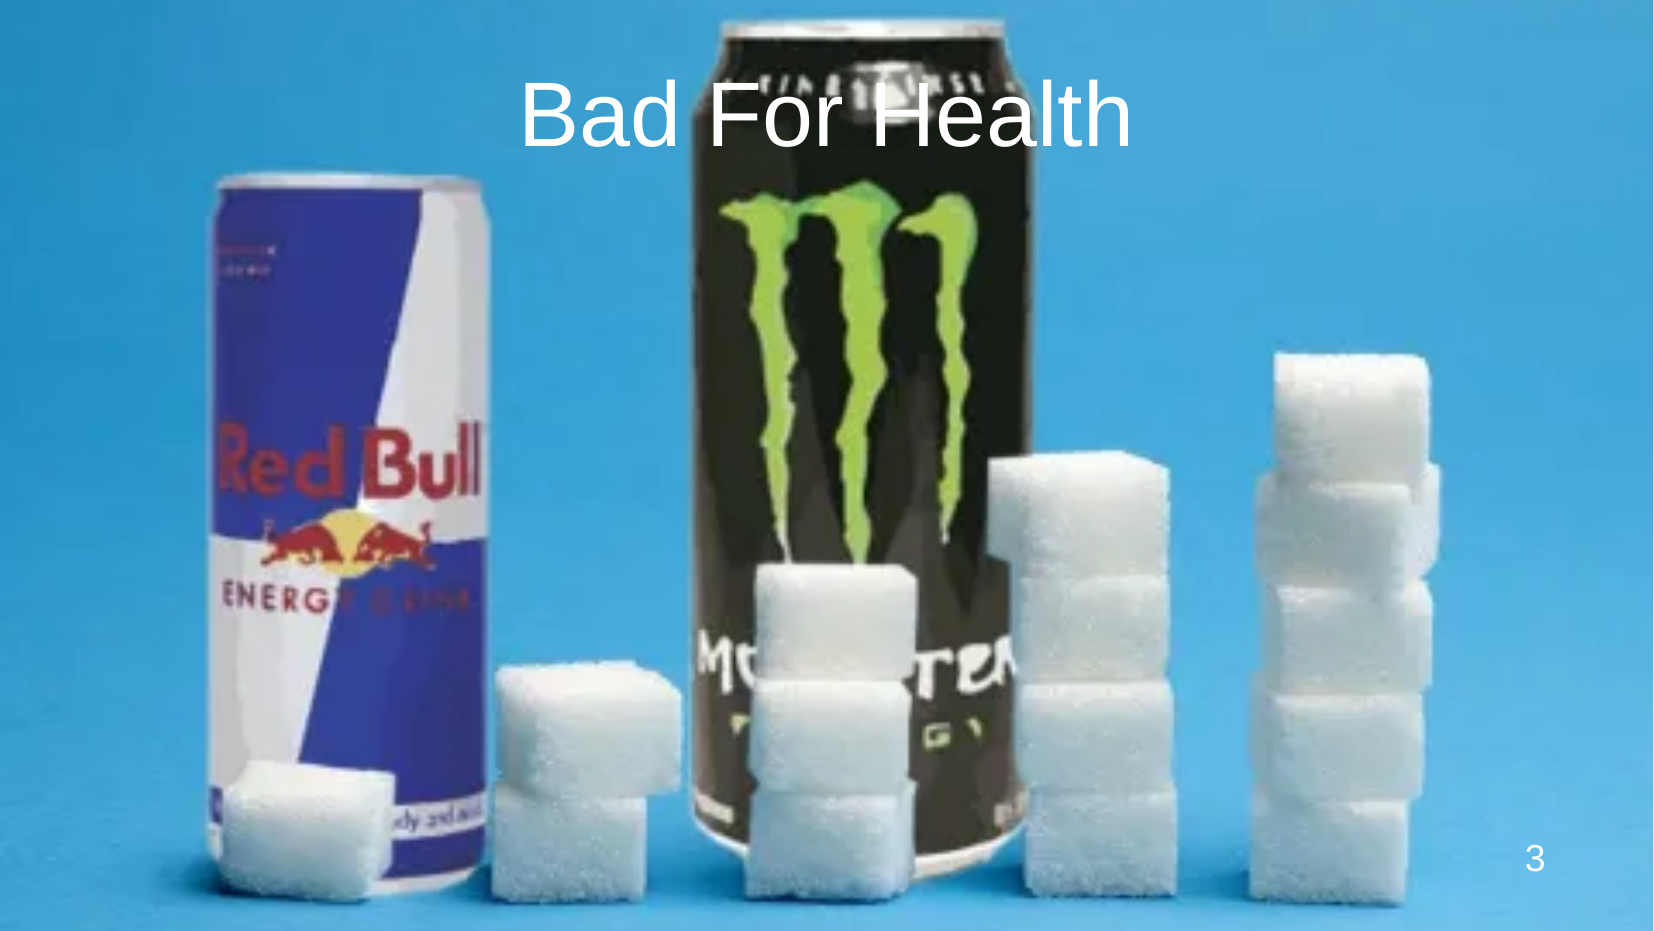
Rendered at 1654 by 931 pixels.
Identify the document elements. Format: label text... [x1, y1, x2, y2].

picture [0, 0, 1654, 931]
title Bad For Health [82, 37, 1571, 193]
text_box <number> [1510, 829, 1654, 901]
